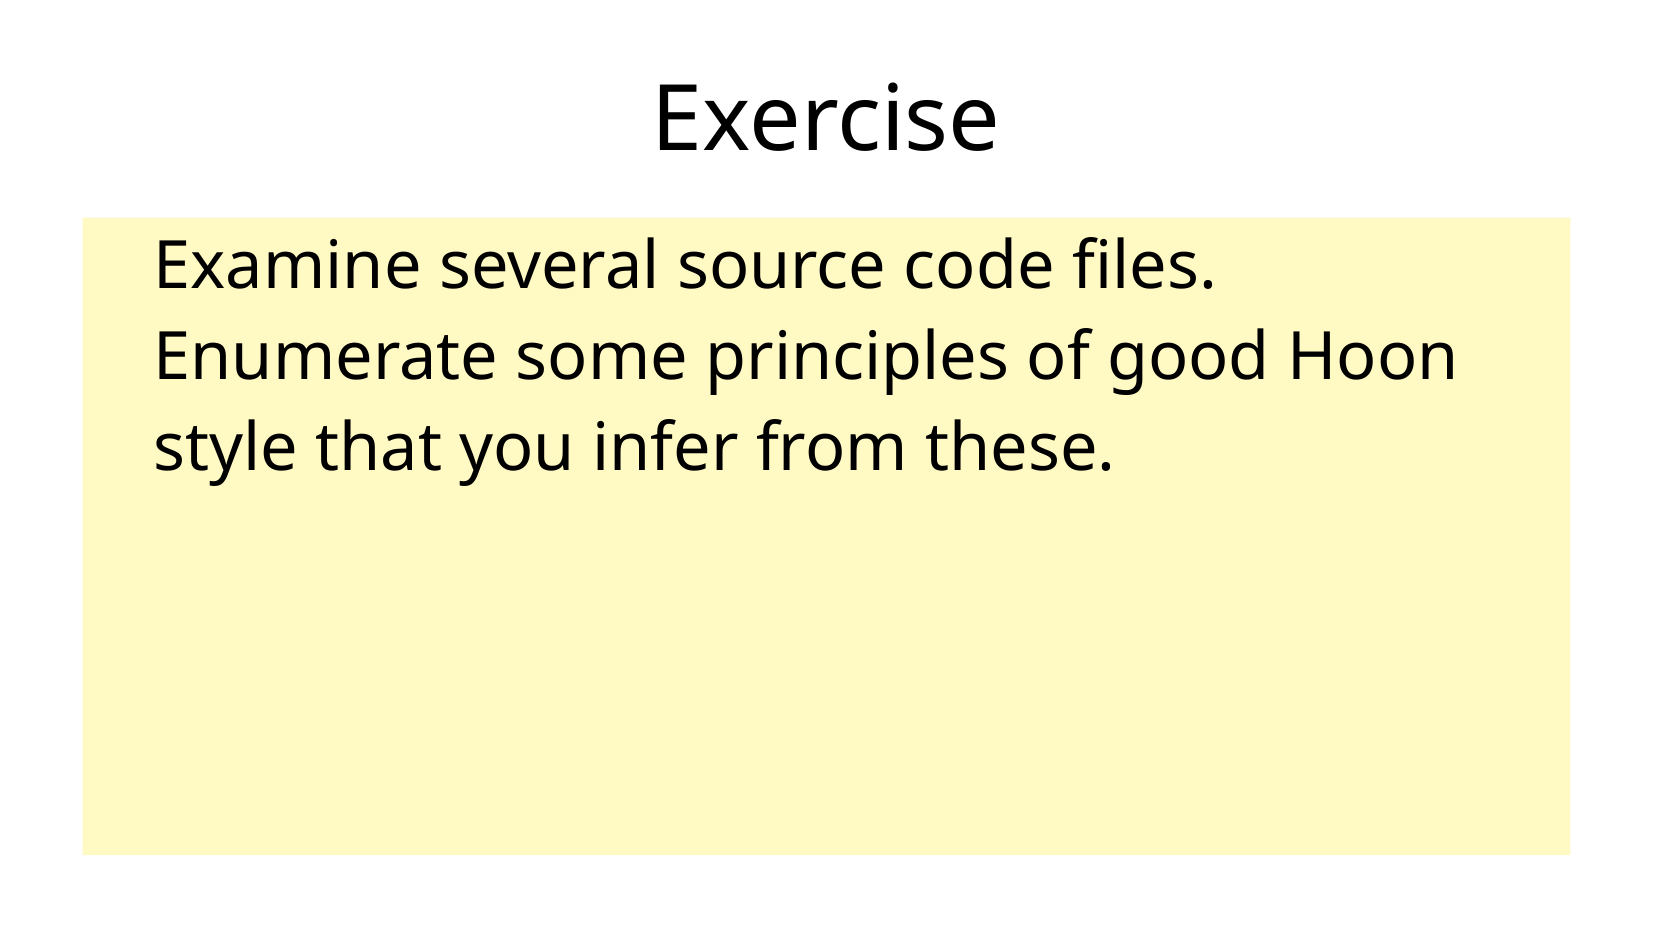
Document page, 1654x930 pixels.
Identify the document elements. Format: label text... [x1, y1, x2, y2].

title Exercise [82, 37, 1571, 193]
list Examine several source code files. Enumerate some principles of good Hoon style that you infer from these. [82, 217, 1571, 856]
